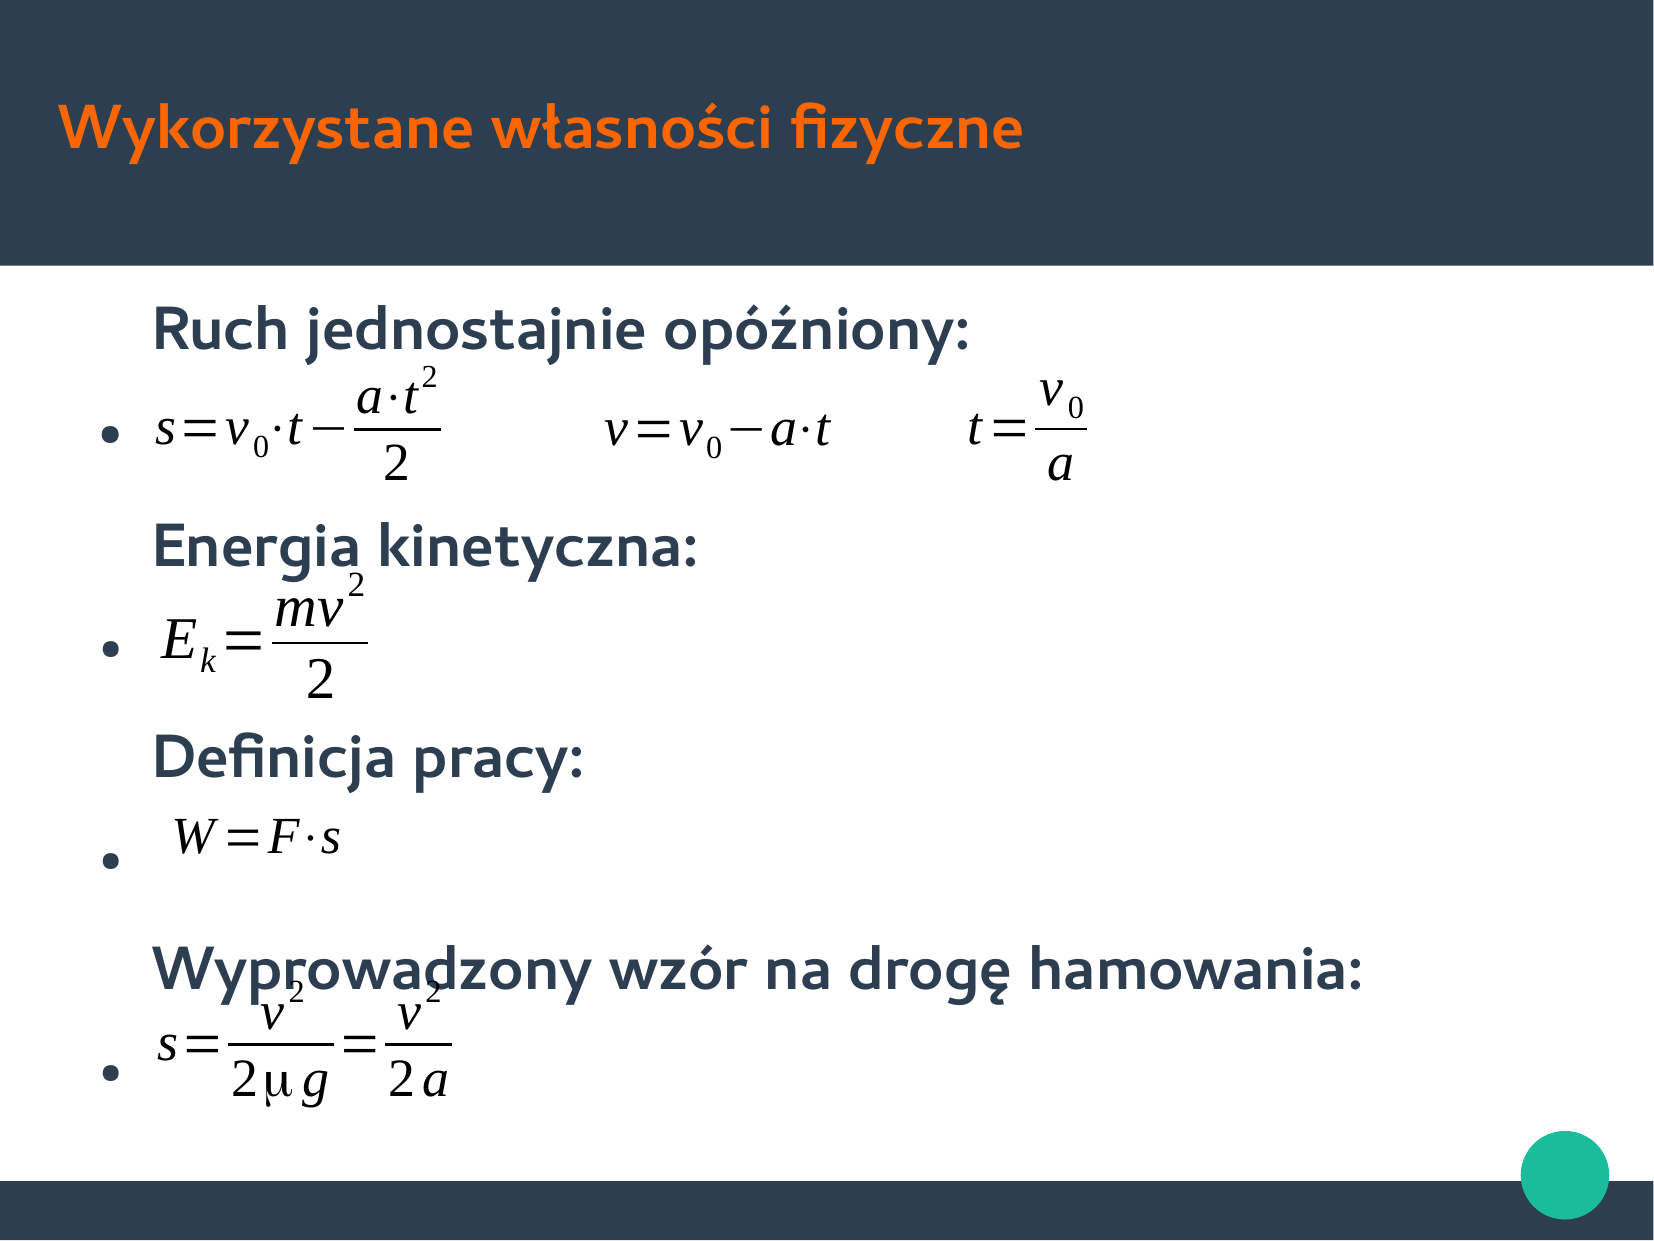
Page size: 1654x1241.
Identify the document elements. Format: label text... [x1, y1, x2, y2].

title Wykorzystane własności fizyczne [59, 49, 1595, 207]
chart [961, 357, 1096, 493]
chart [150, 973, 461, 1110]
chart [596, 397, 841, 466]
chart [152, 565, 377, 712]
chart [165, 806, 349, 865]
list Ruch jednostajnie opóźniony: Energia kinetyczna: Definicja pracy: Wyprowadzony wzór na drogę hamowania: [82, 290, 1571, 1010]
chart [147, 358, 449, 493]
